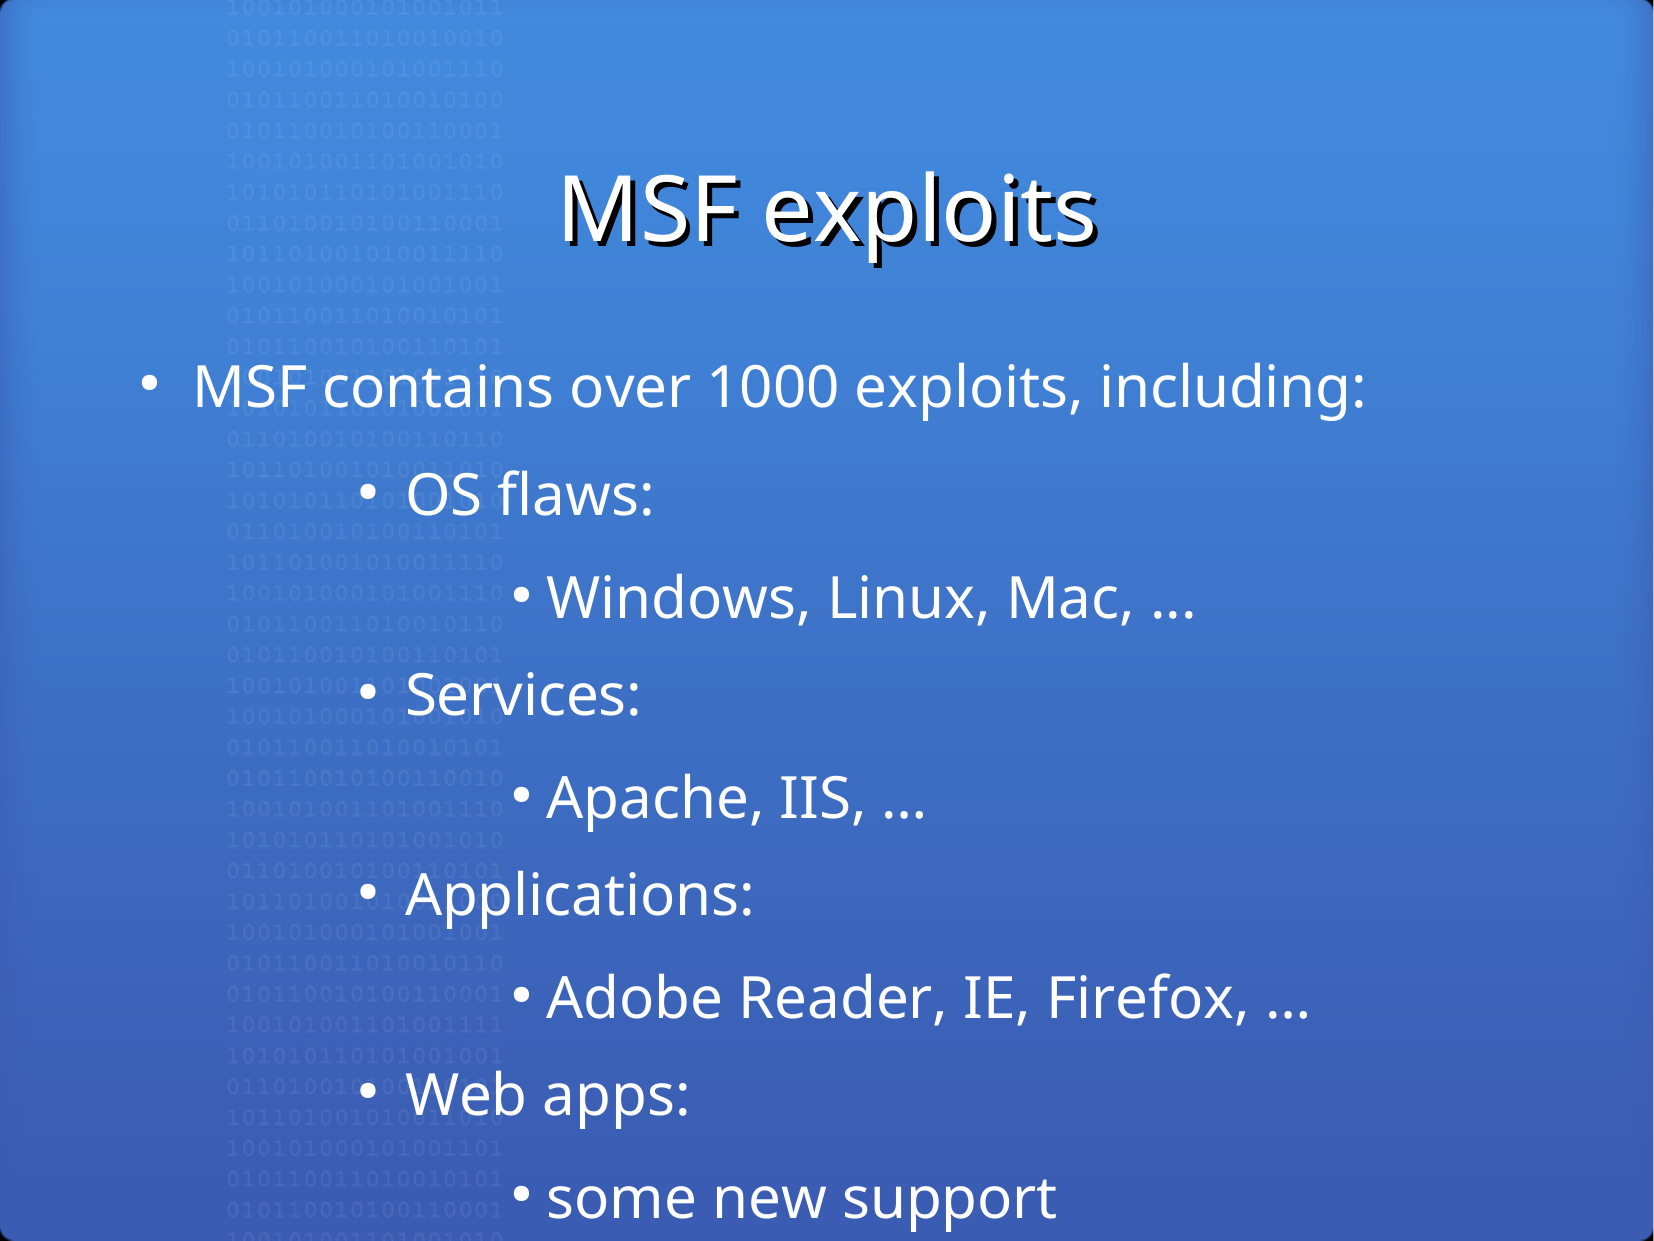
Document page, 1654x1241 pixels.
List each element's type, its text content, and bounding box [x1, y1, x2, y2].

picture [0, 0, 1654, 1241]
title MSF exploits [121, 102, 1534, 310]
list MSF contains over 1000 exploits, including: OS flaws: Windows, Linux, Mac, ... Services: Apache, IIS, … Applications: Adobe Reader, IE, Firefox, … Web apps: some new support [121, 344, 1534, 1132]
